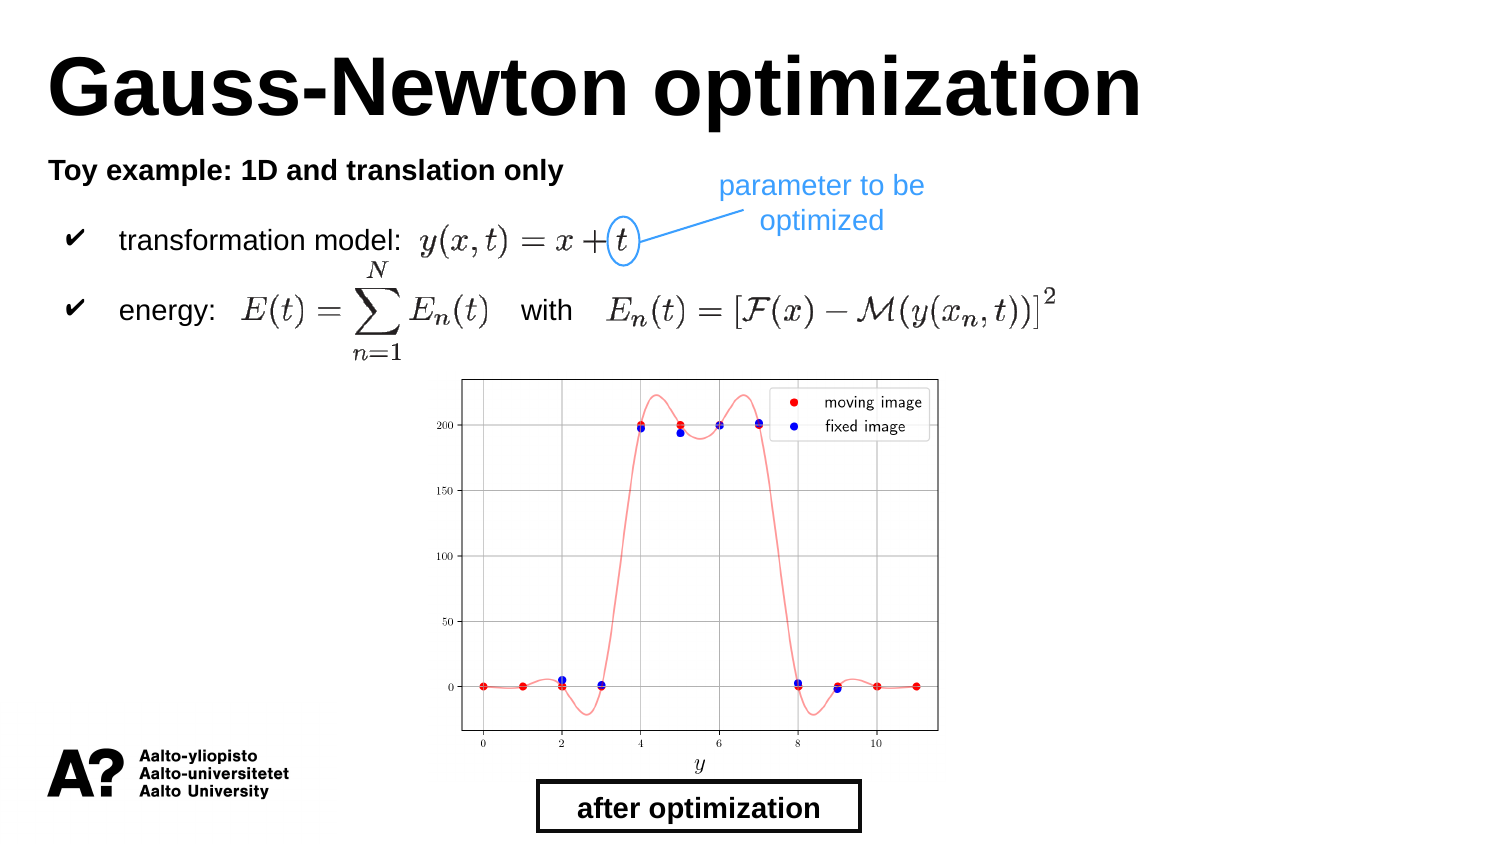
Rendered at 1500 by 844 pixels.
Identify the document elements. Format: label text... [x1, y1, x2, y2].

text_box parameter to be optimized [707, 165, 938, 223]
picture [428, 371, 946, 782]
list Gauss-Newton optimization [47, 32, 1442, 197]
picture [241, 199, 627, 370]
list Toy example: 1D and translation only transformation model: energy: with [48, 151, 1449, 314]
picture [0, 702, 337, 844]
text_box after optimization [537, 781, 861, 832]
picture [609, 218, 627, 264]
picture [606, 270, 1055, 337]
